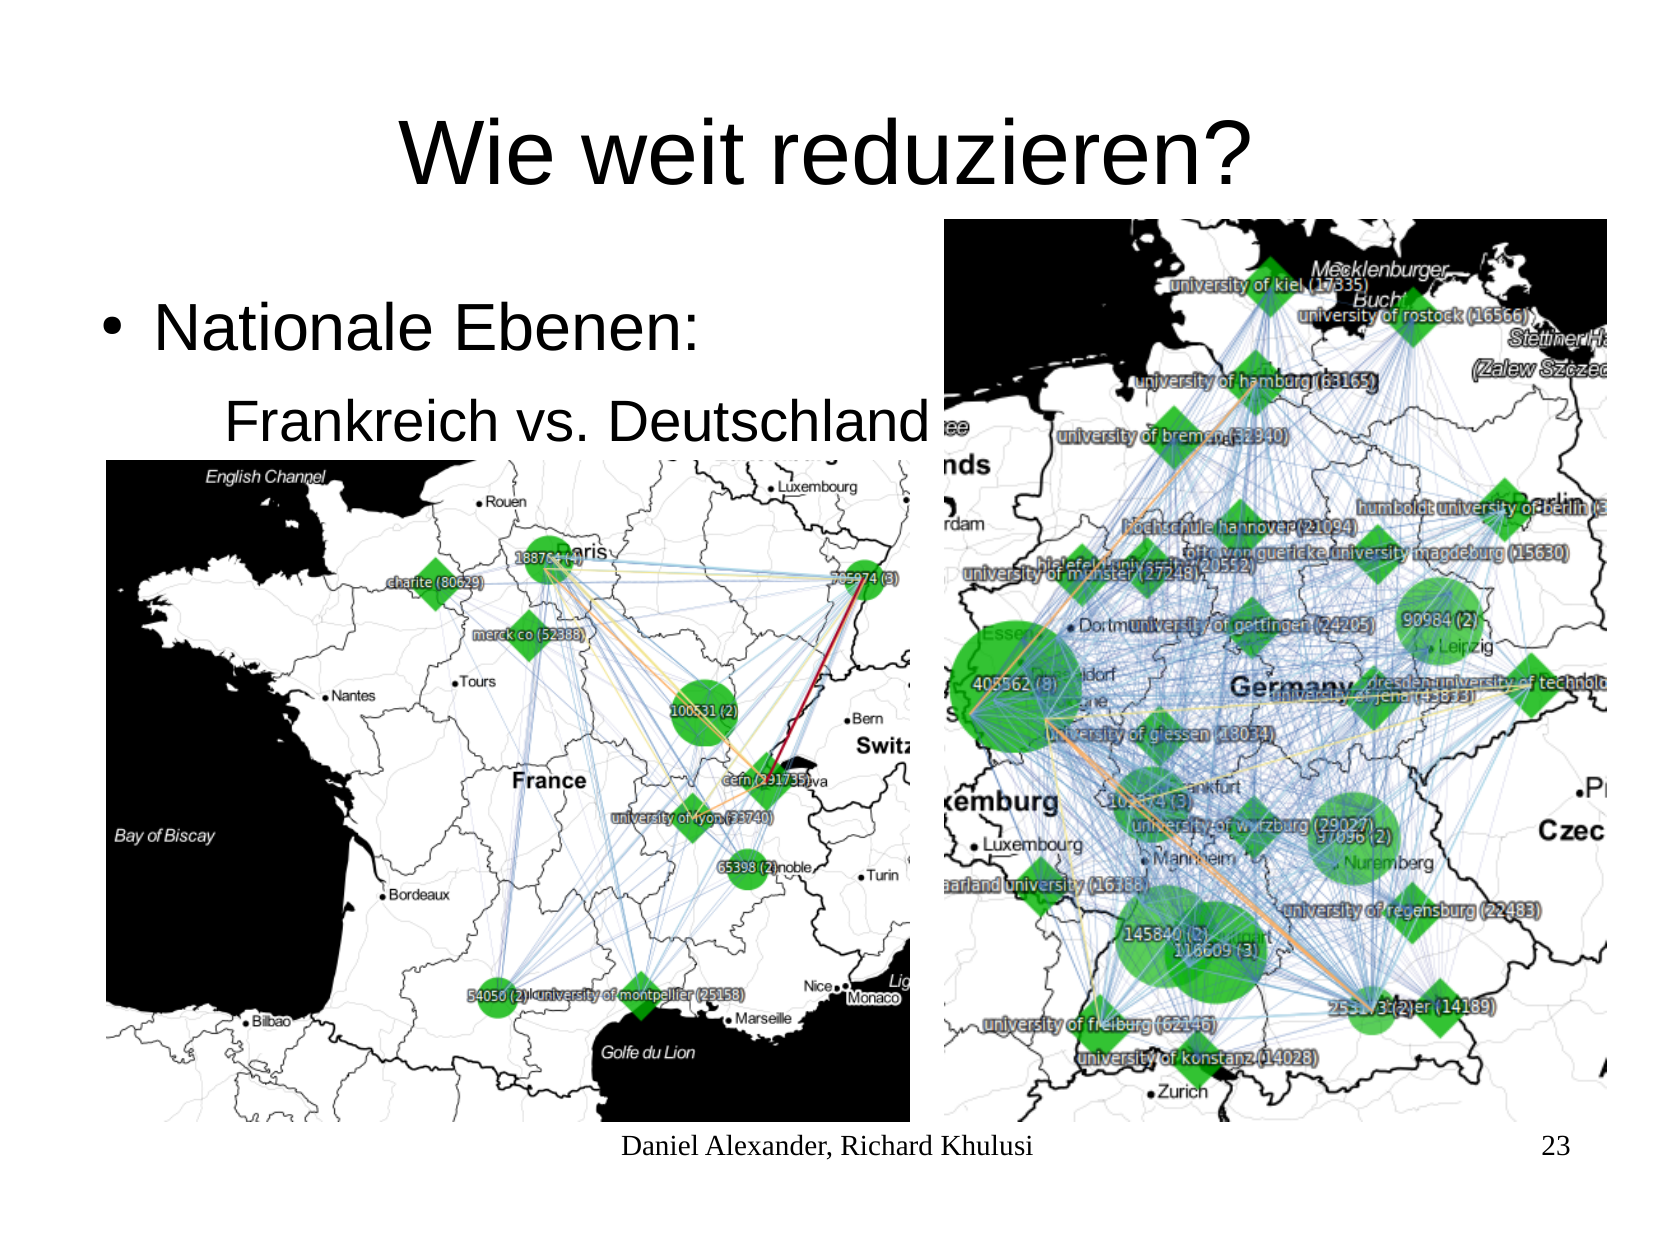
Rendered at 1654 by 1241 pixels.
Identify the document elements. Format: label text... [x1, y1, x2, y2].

picture [106, 460, 910, 1123]
title Wie weit reduzieren? [82, 49, 1571, 257]
picture [944, 219, 1607, 1122]
list Nationale Ebenen: Frankreich vs. Deutschland [82, 290, 944, 1010]
